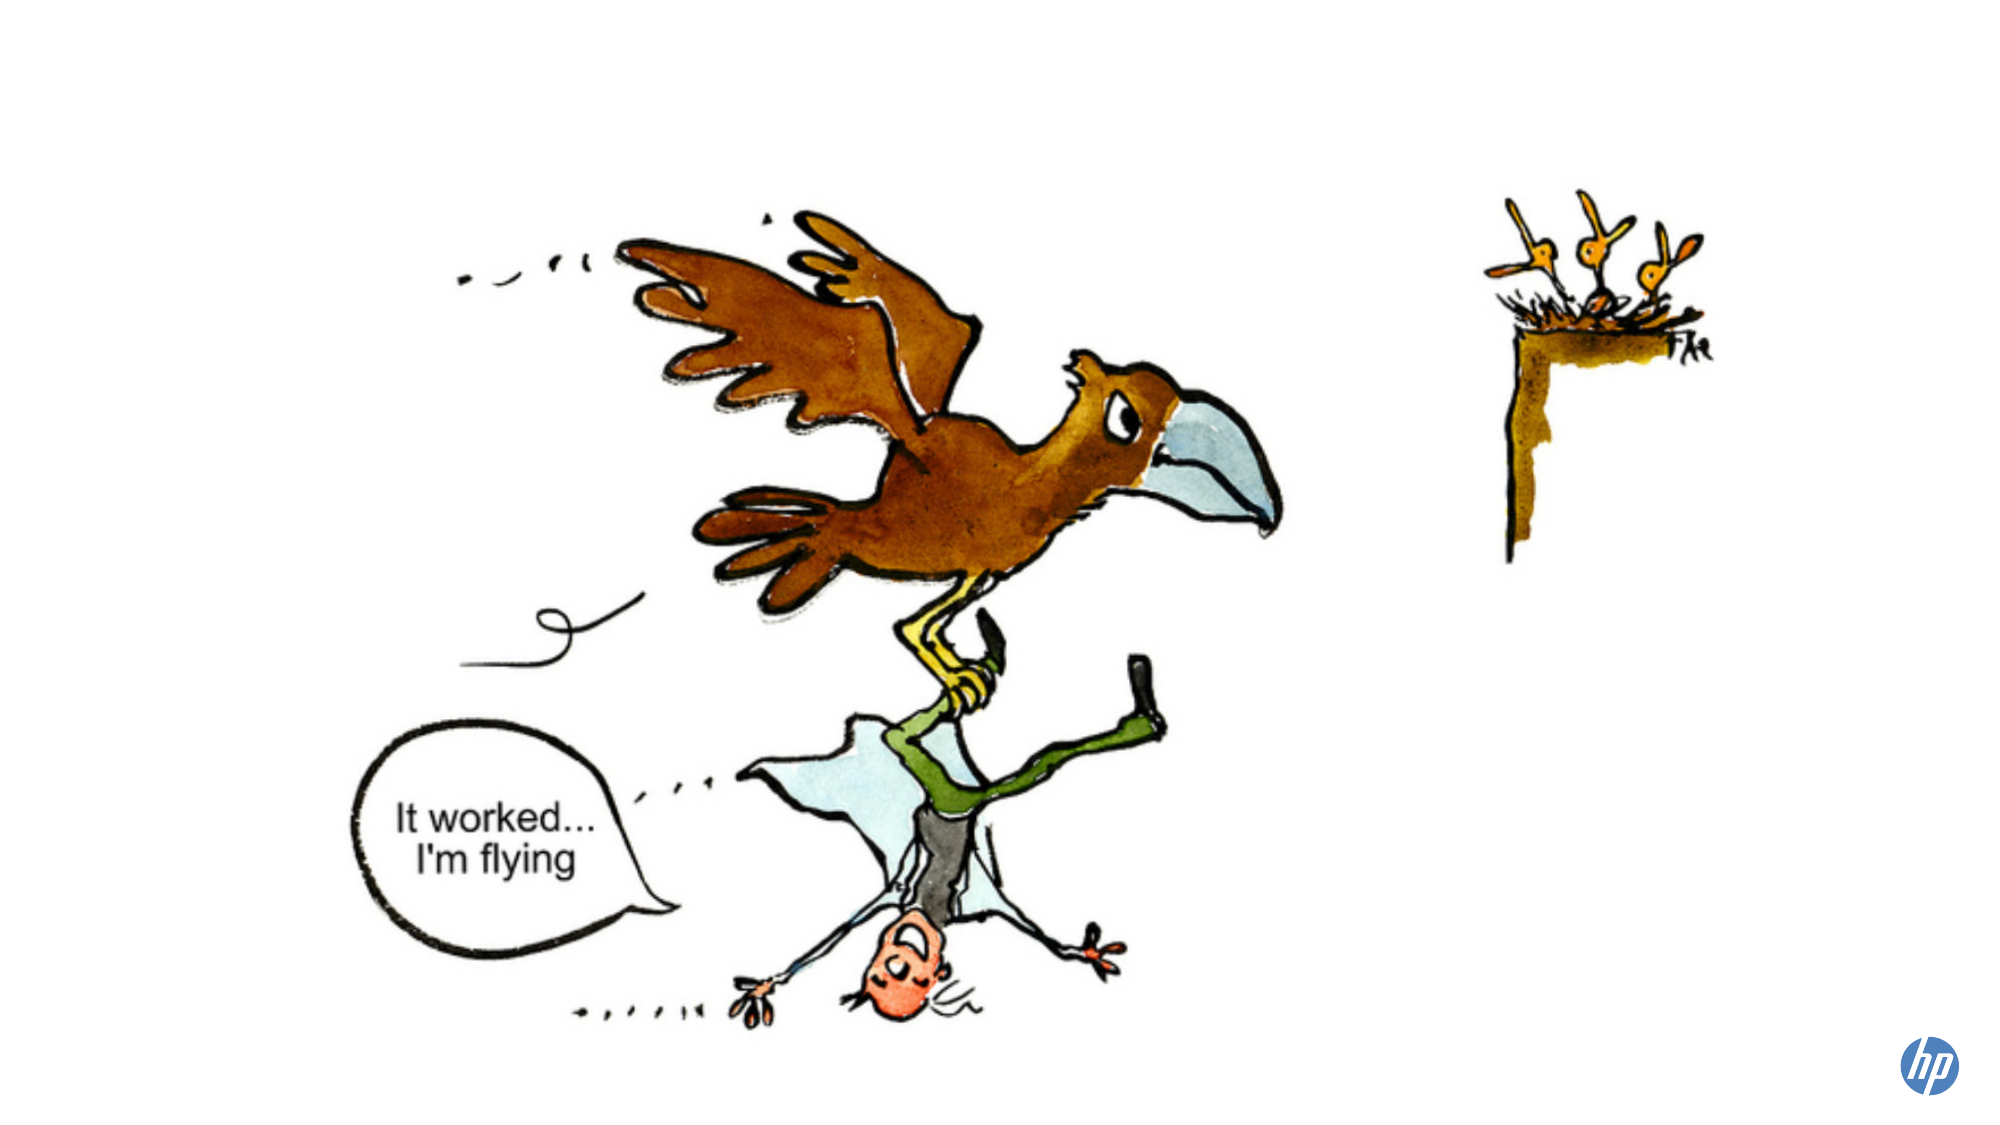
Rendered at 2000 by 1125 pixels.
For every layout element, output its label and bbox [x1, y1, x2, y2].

picture [330, 141, 1746, 1048]
